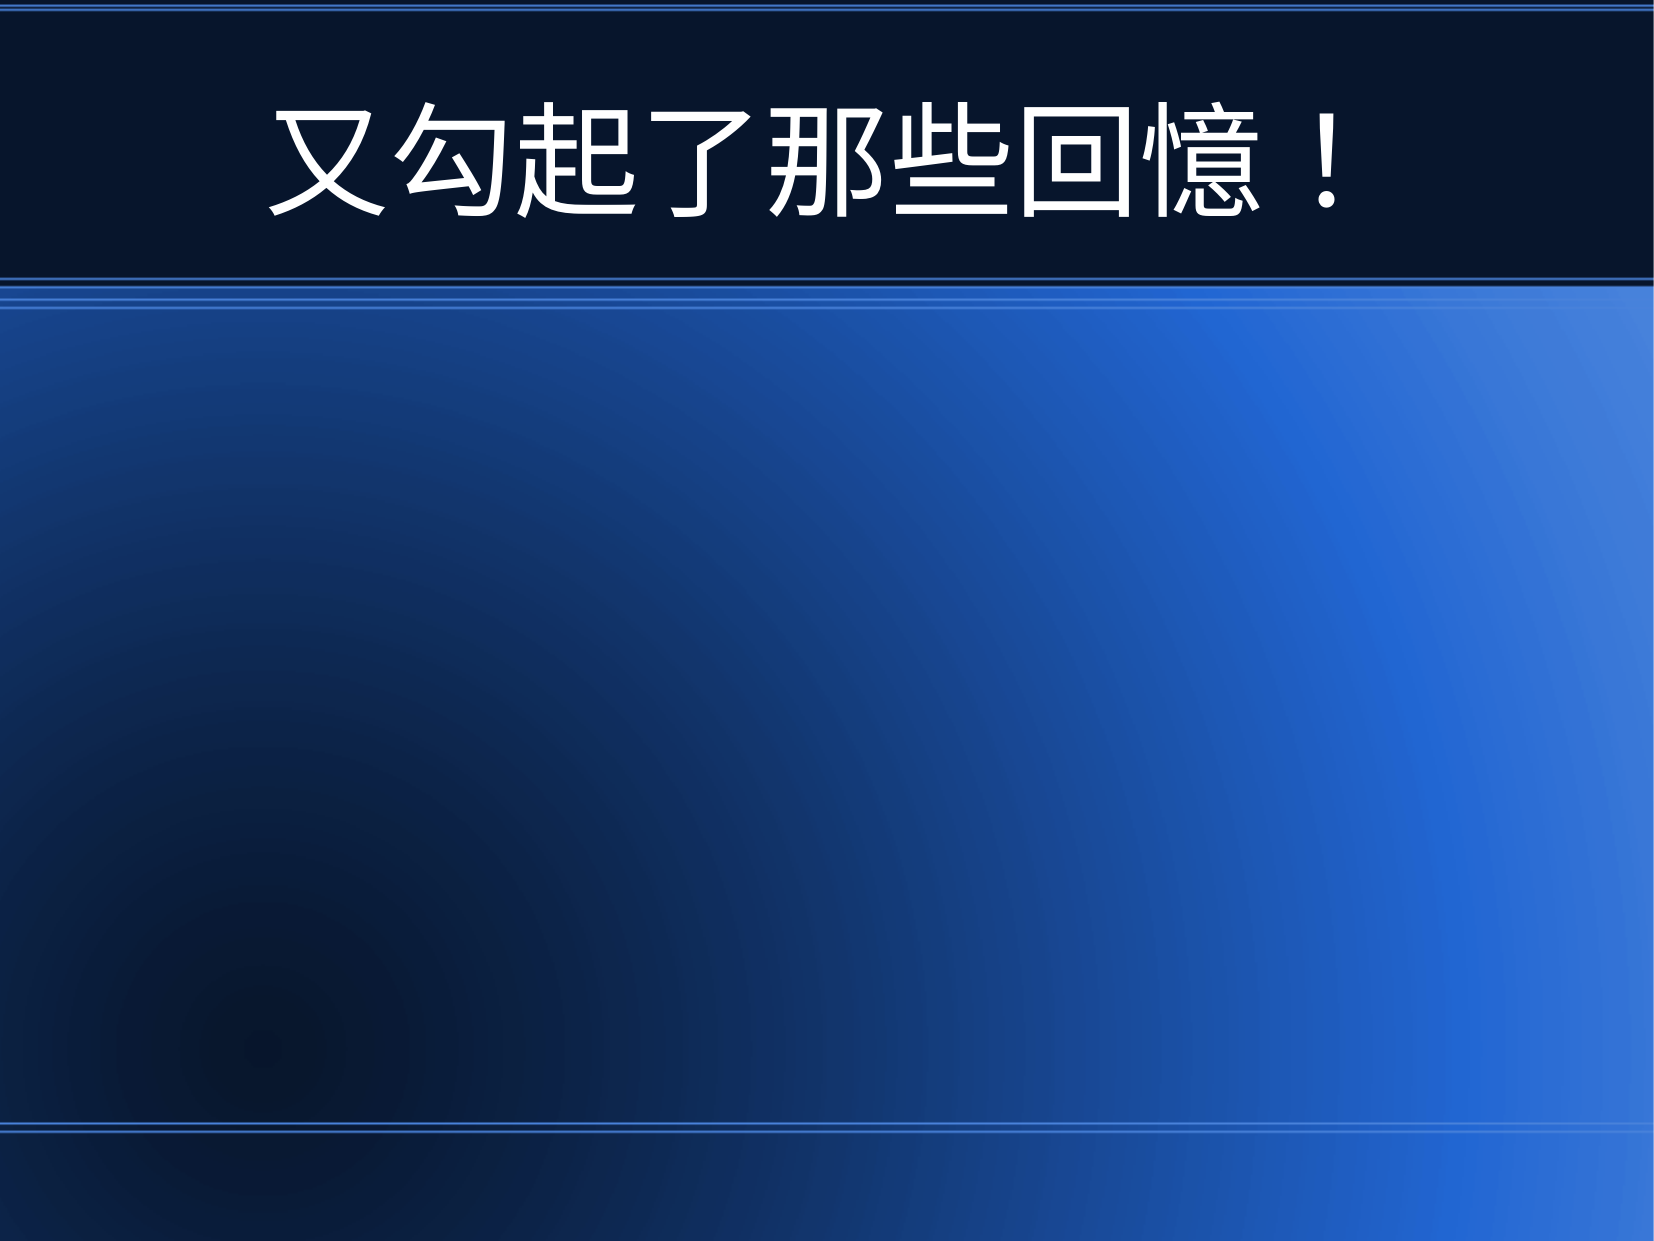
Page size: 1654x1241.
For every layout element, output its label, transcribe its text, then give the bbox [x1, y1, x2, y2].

picture [0, 0, 1654, 1241]
title 又勾起了那些回憶！ [82, 49, 1571, 257]
